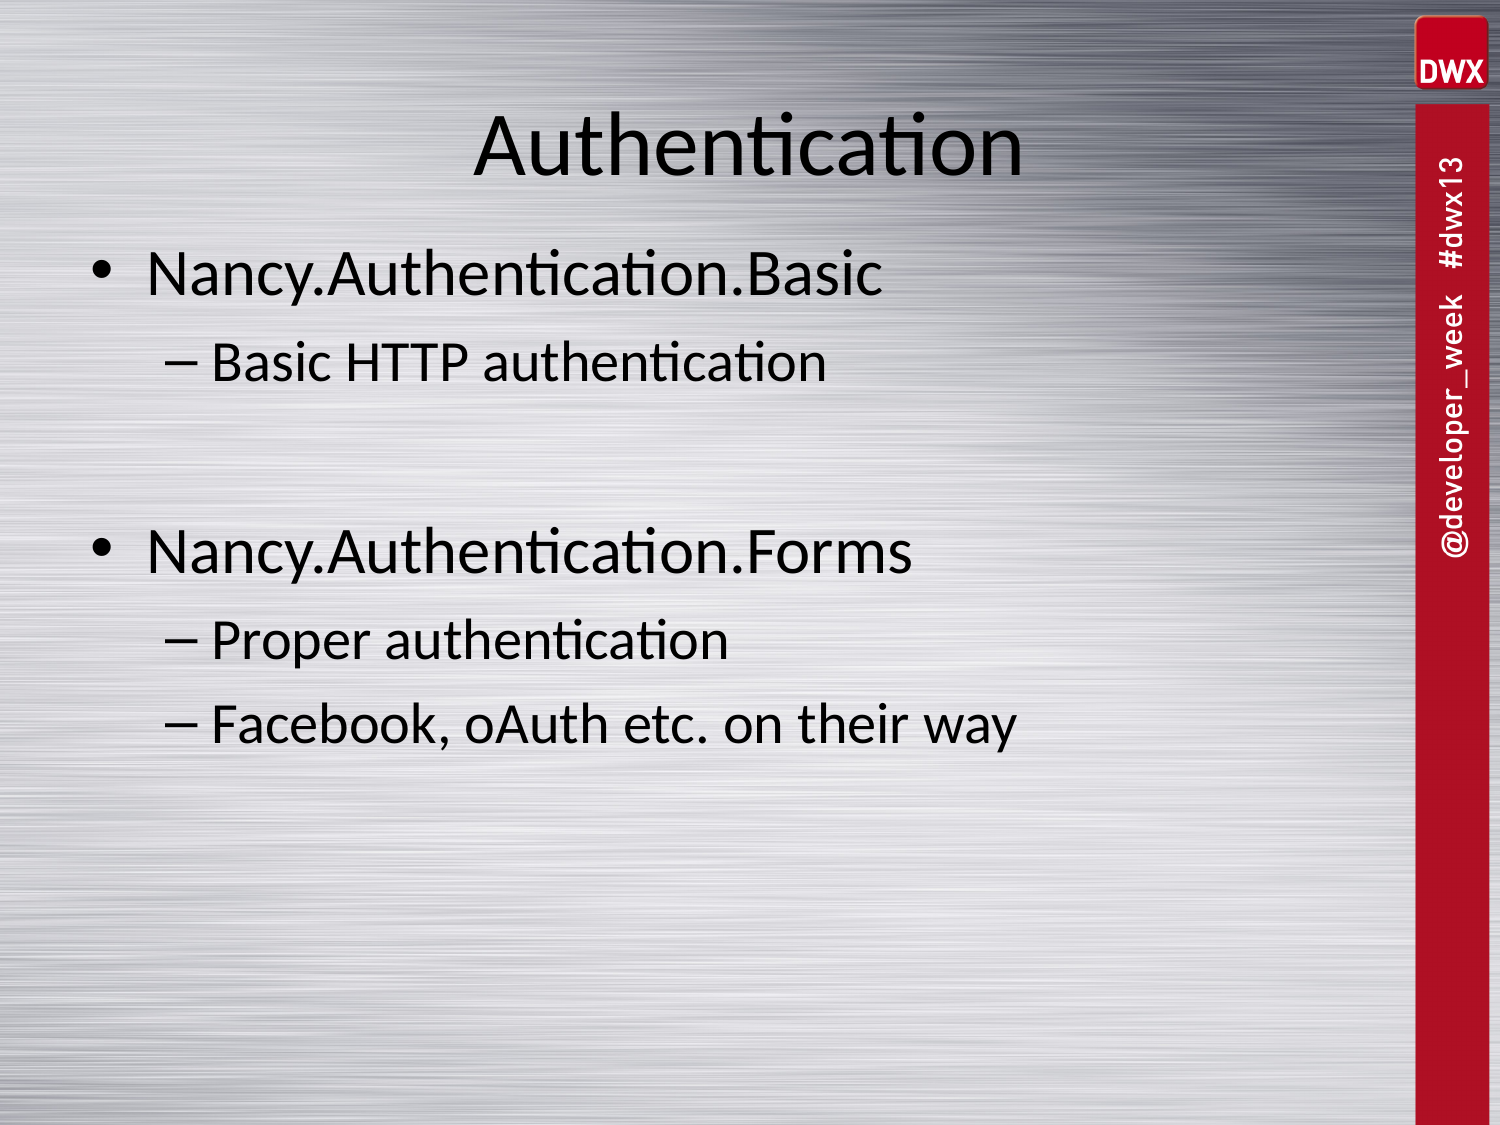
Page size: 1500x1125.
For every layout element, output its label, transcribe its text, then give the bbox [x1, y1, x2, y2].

picture [0, 0, 1500, 1125]
list Nancy.Authentication.Basic Basic HTTP authentication Nancy.Authentication.Forms Proper authentication Facebook, oAuth etc. on their way [75, 221, 1426, 964]
title Authentication [75, 45, 1426, 221]
